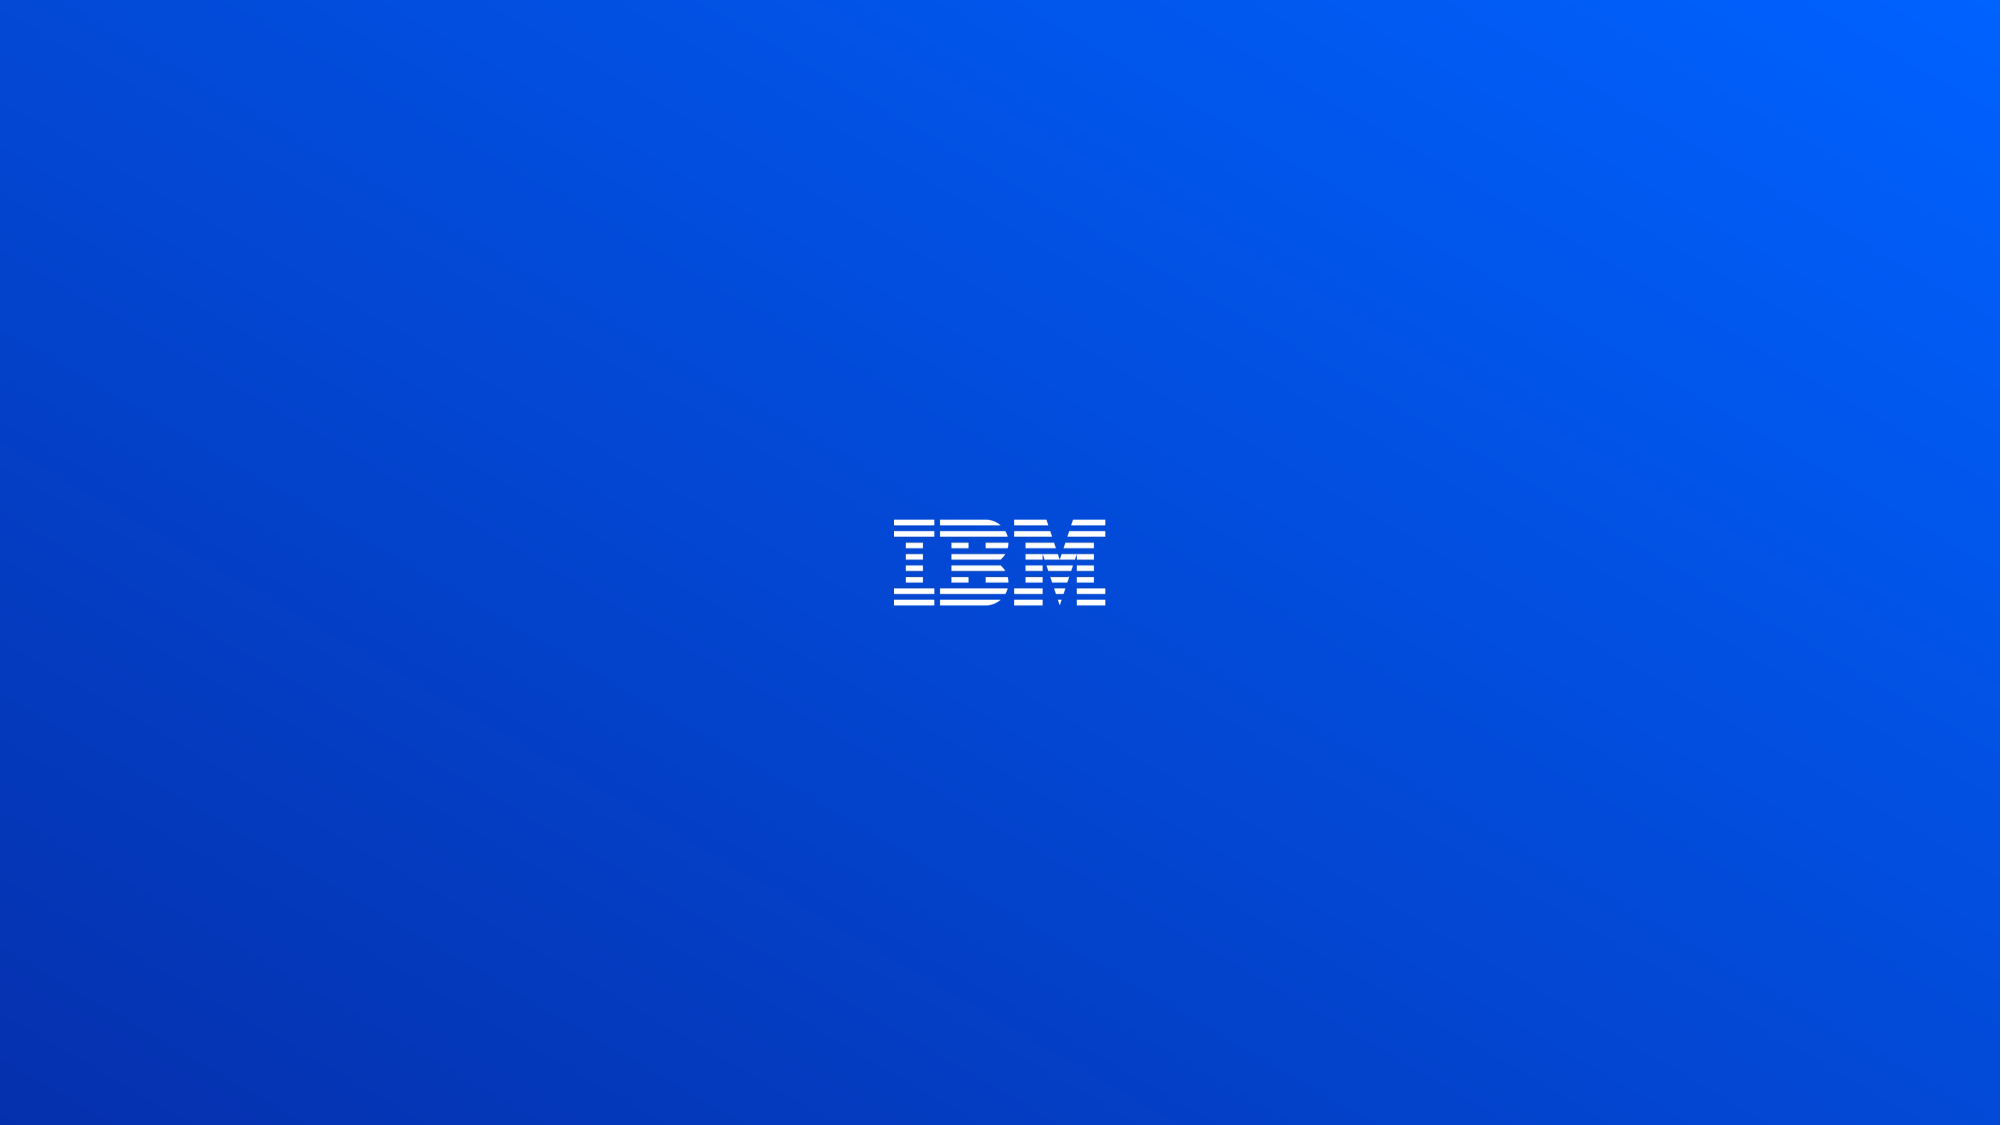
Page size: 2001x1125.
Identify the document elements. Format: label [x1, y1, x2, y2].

picture [894, 519, 1106, 606]
